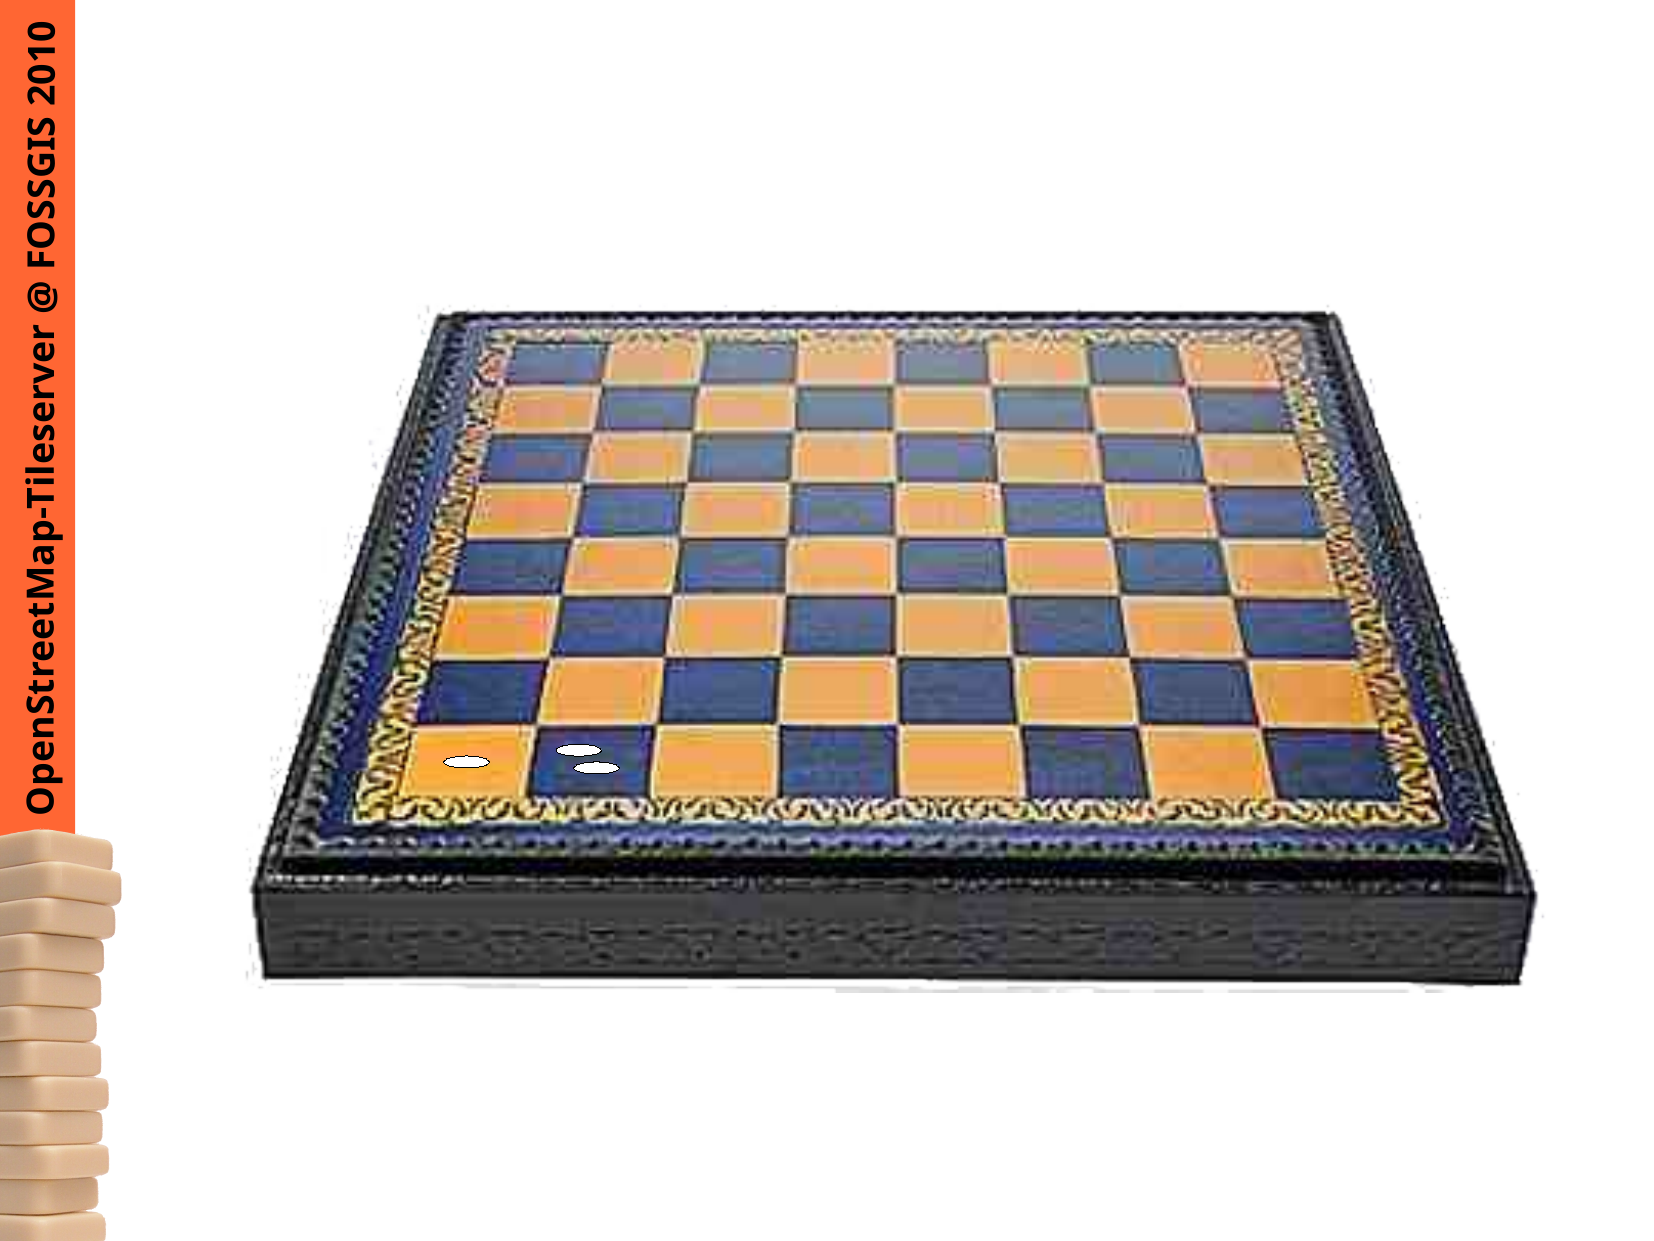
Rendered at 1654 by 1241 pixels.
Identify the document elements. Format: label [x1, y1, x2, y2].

text_box [443, 755, 490, 768]
picture [0, 816, 133, 1241]
text_box [573, 761, 620, 774]
text_box [556, 744, 602, 757]
picture [222, 232, 1573, 993]
